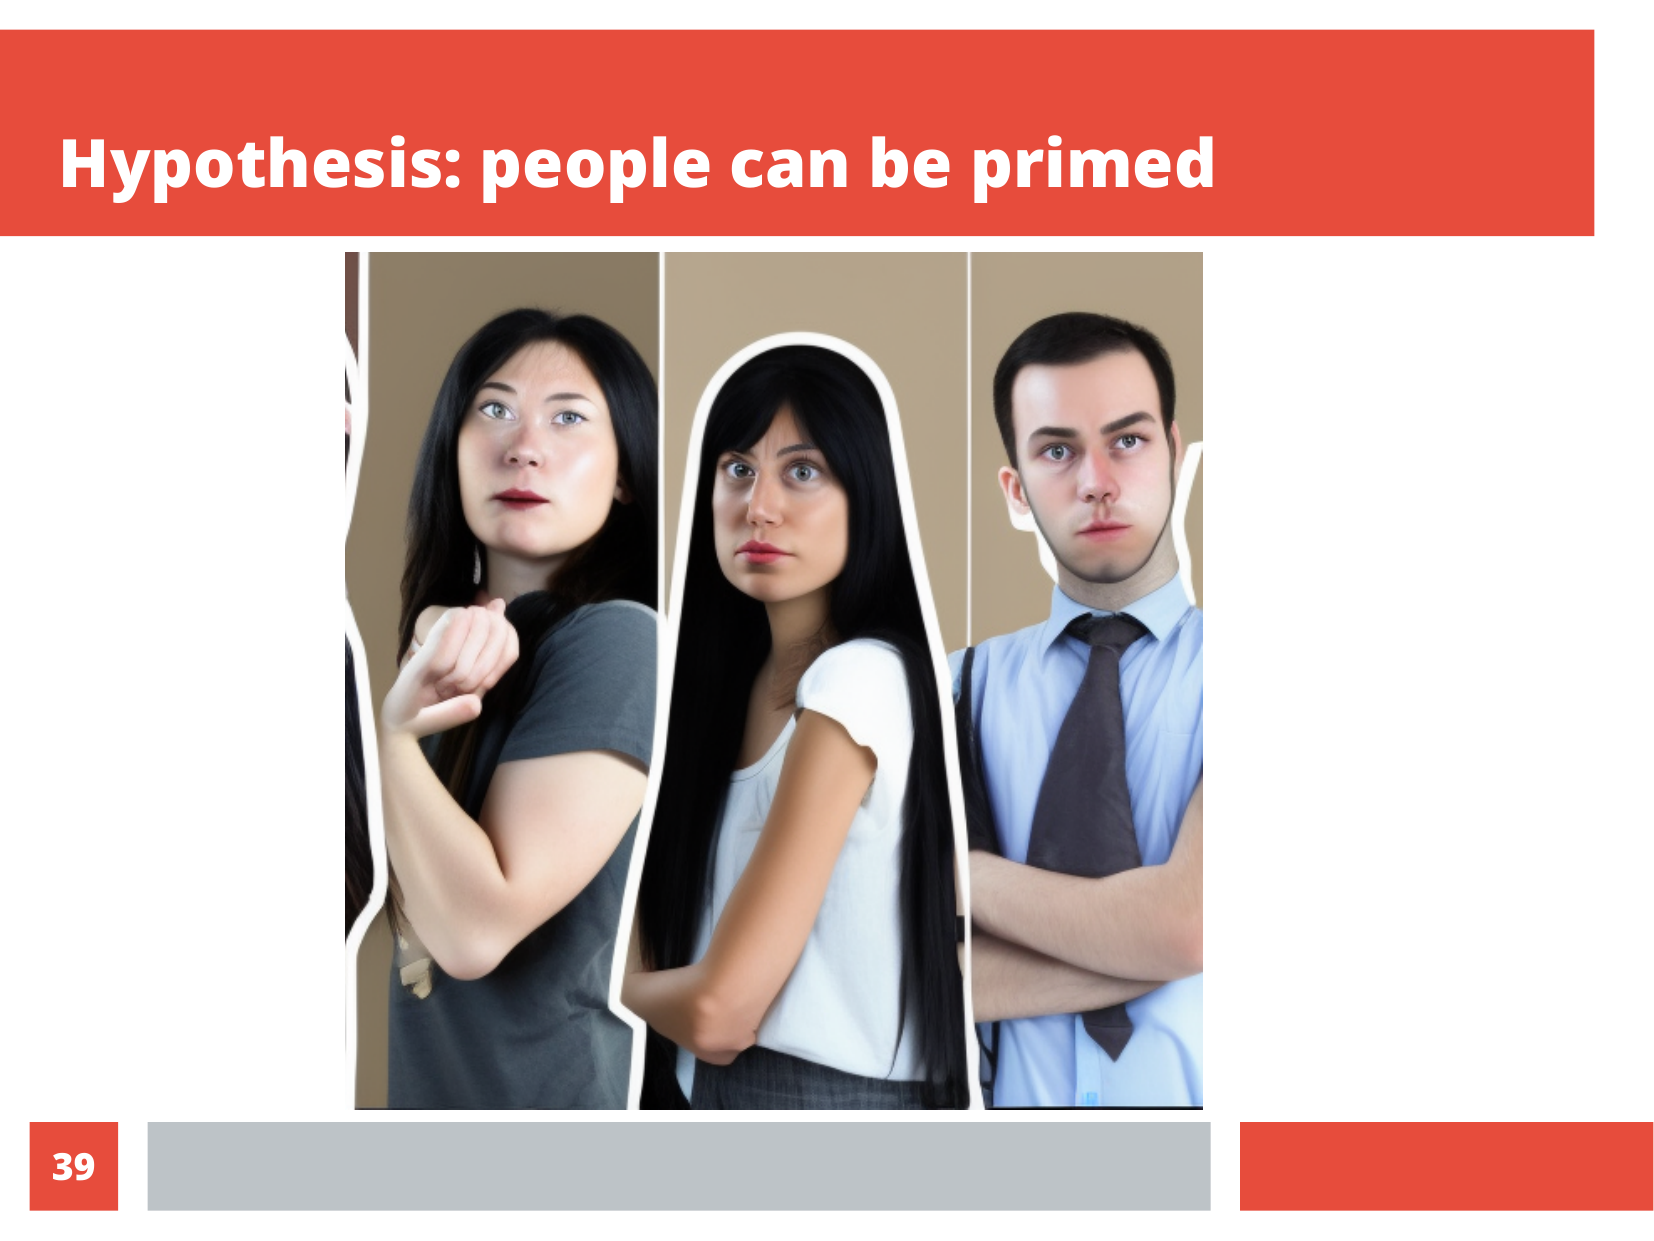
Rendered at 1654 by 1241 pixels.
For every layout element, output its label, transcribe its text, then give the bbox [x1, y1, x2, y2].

title Hypothesis: people can be primed [59, 59, 1595, 207]
picture [345, 252, 1203, 1111]
